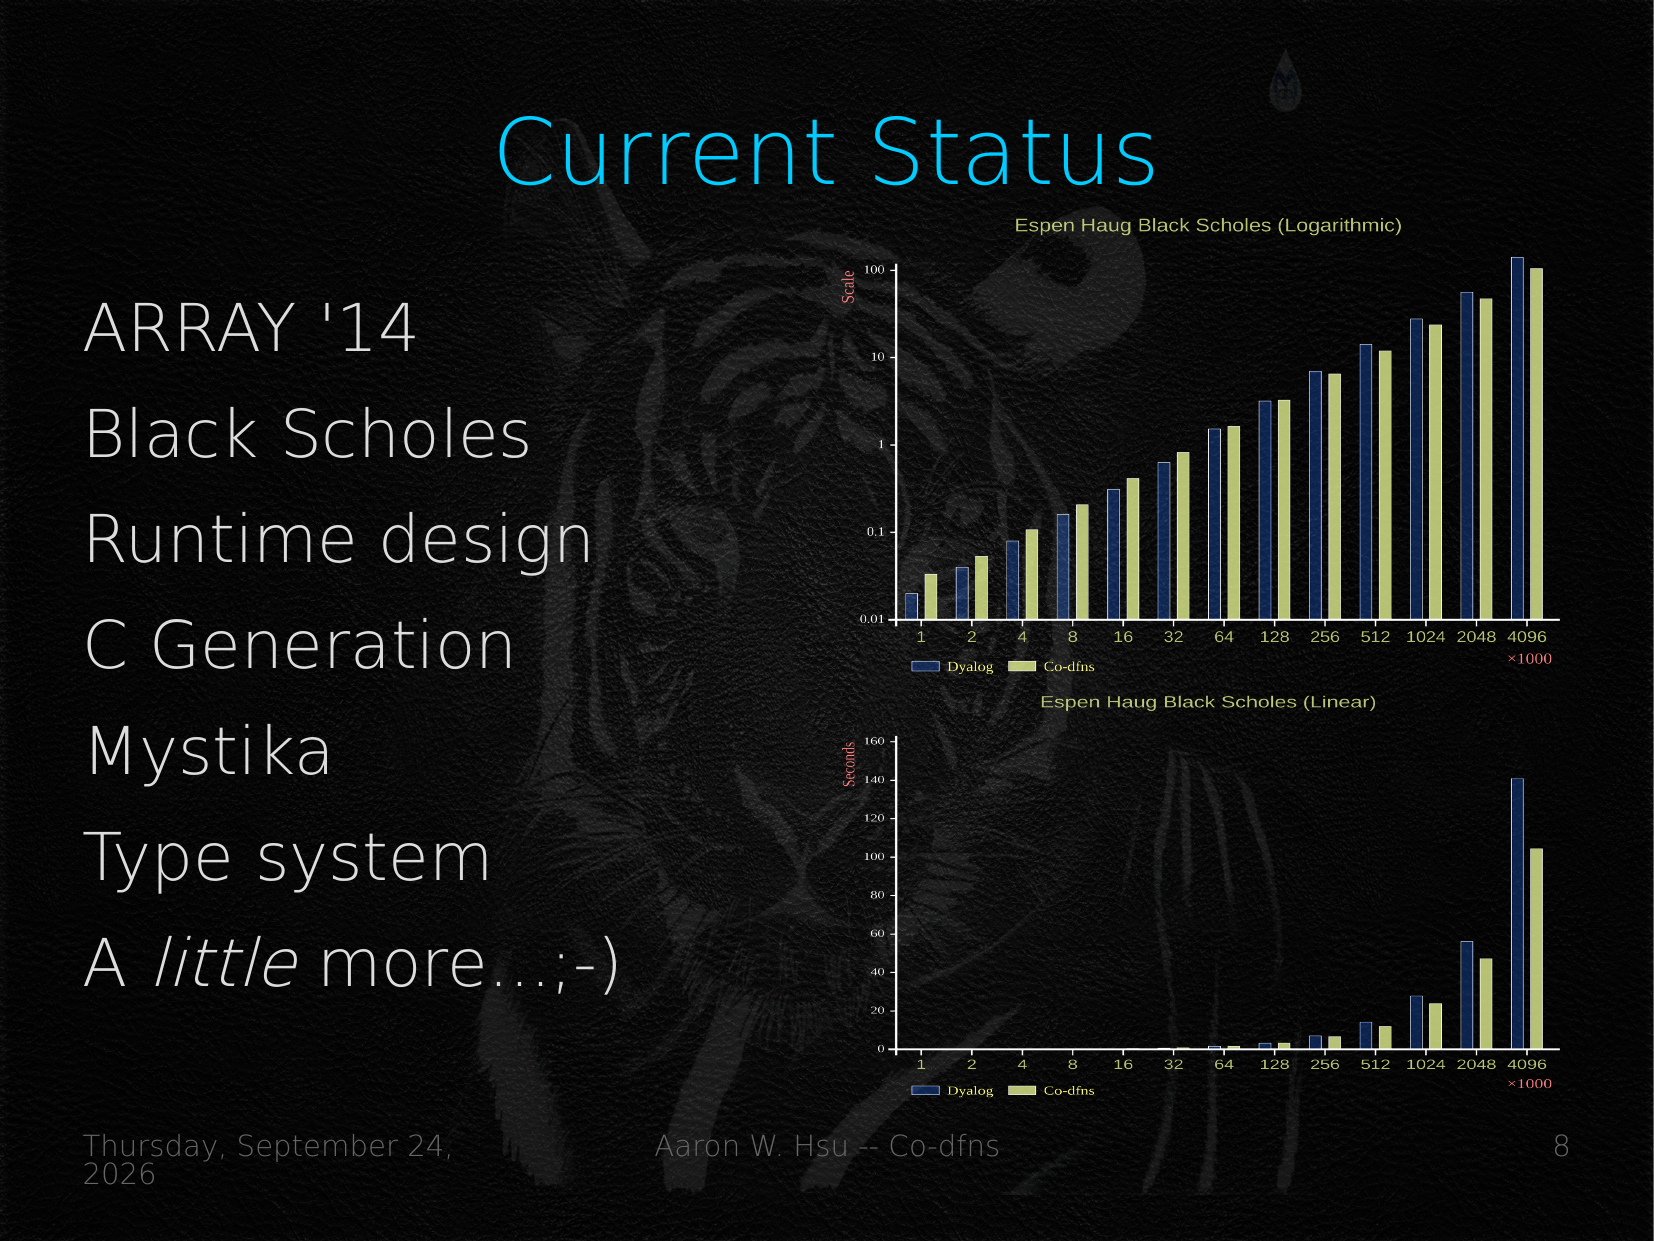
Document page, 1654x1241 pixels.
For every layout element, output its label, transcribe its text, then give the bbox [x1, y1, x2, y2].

picture [0, 0, 1654, 1241]
list ARRAY '14 Black Scholes Runtime design C Generation Mystika Type system A little more...;-) [82, 290, 809, 1010]
title Current Status [82, 49, 1571, 257]
